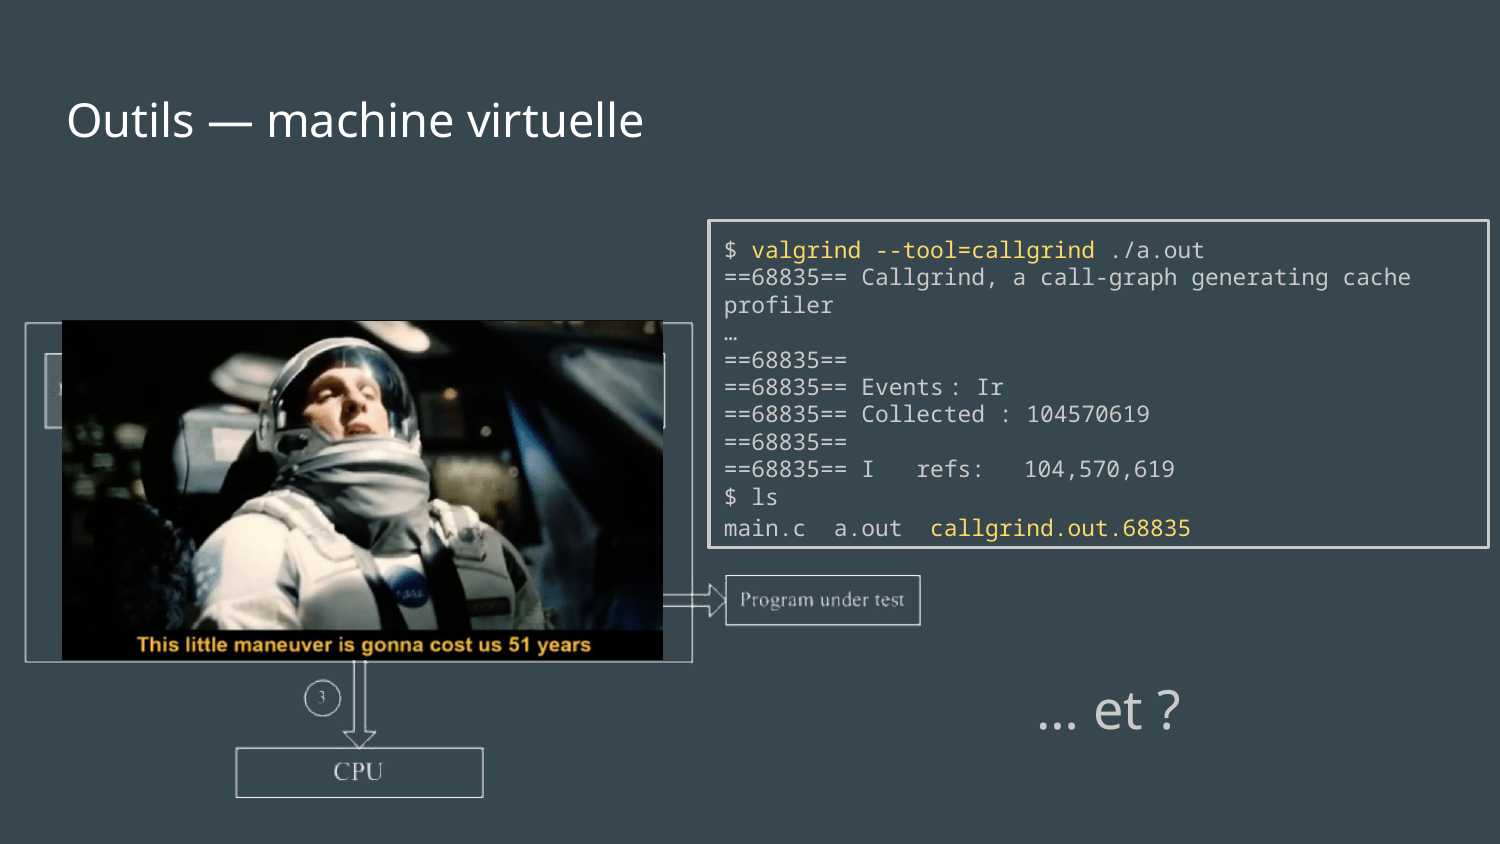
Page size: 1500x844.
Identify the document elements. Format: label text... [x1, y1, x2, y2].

text_box $ valgrind --tool=callgrind ./a.out ==68835== Callgrind, a call-graph generating cache profiler … ==68835== ==68835== Events : Ir ==68835== Collected : 104570619 ==68835== ==68835== I refs: 104,570,619 $ ls main.c a.out callgrind.out.68835 [708, 220, 1489, 548]
picture [5, 314, 941, 810]
text_box … et ? [1021, 660, 1345, 778]
title Outils — machine virtuelle [51, 72, 1449, 167]
